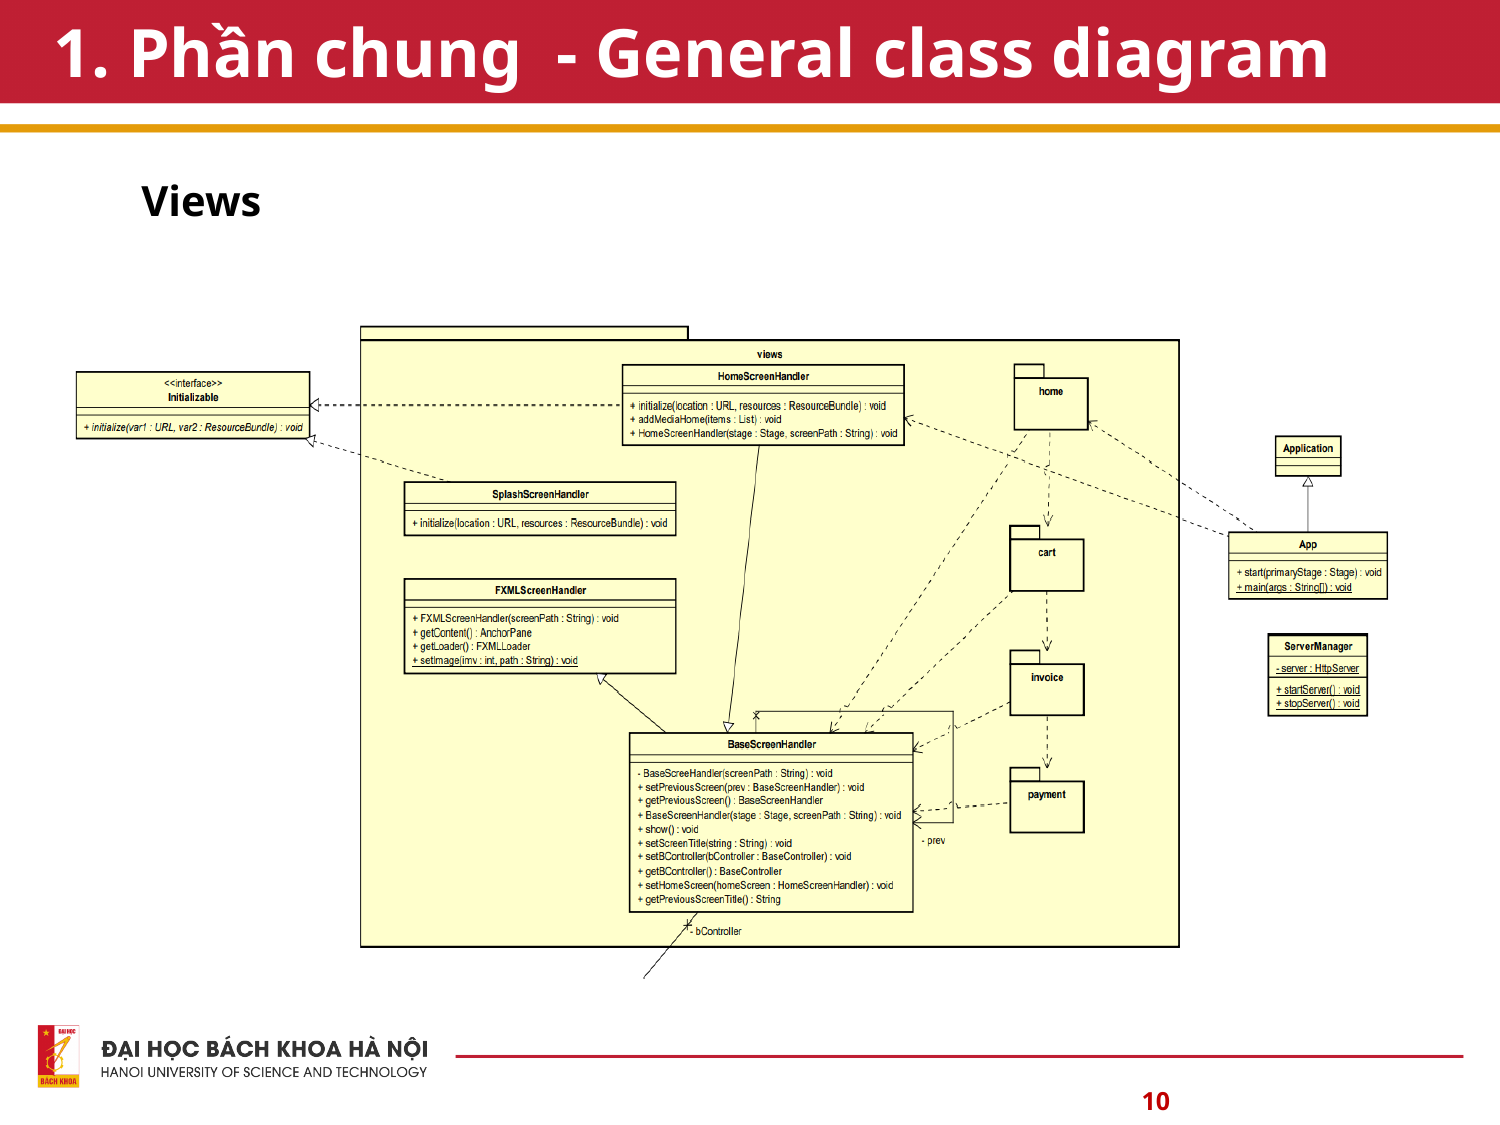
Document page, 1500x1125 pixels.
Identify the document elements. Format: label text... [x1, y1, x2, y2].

picture [66, 233, 1434, 979]
text_box Views [126, 167, 272, 234]
title 1. Phần chung - General class diagram [38, 12, 1462, 87]
text_box [1126, 1078, 1465, 1125]
